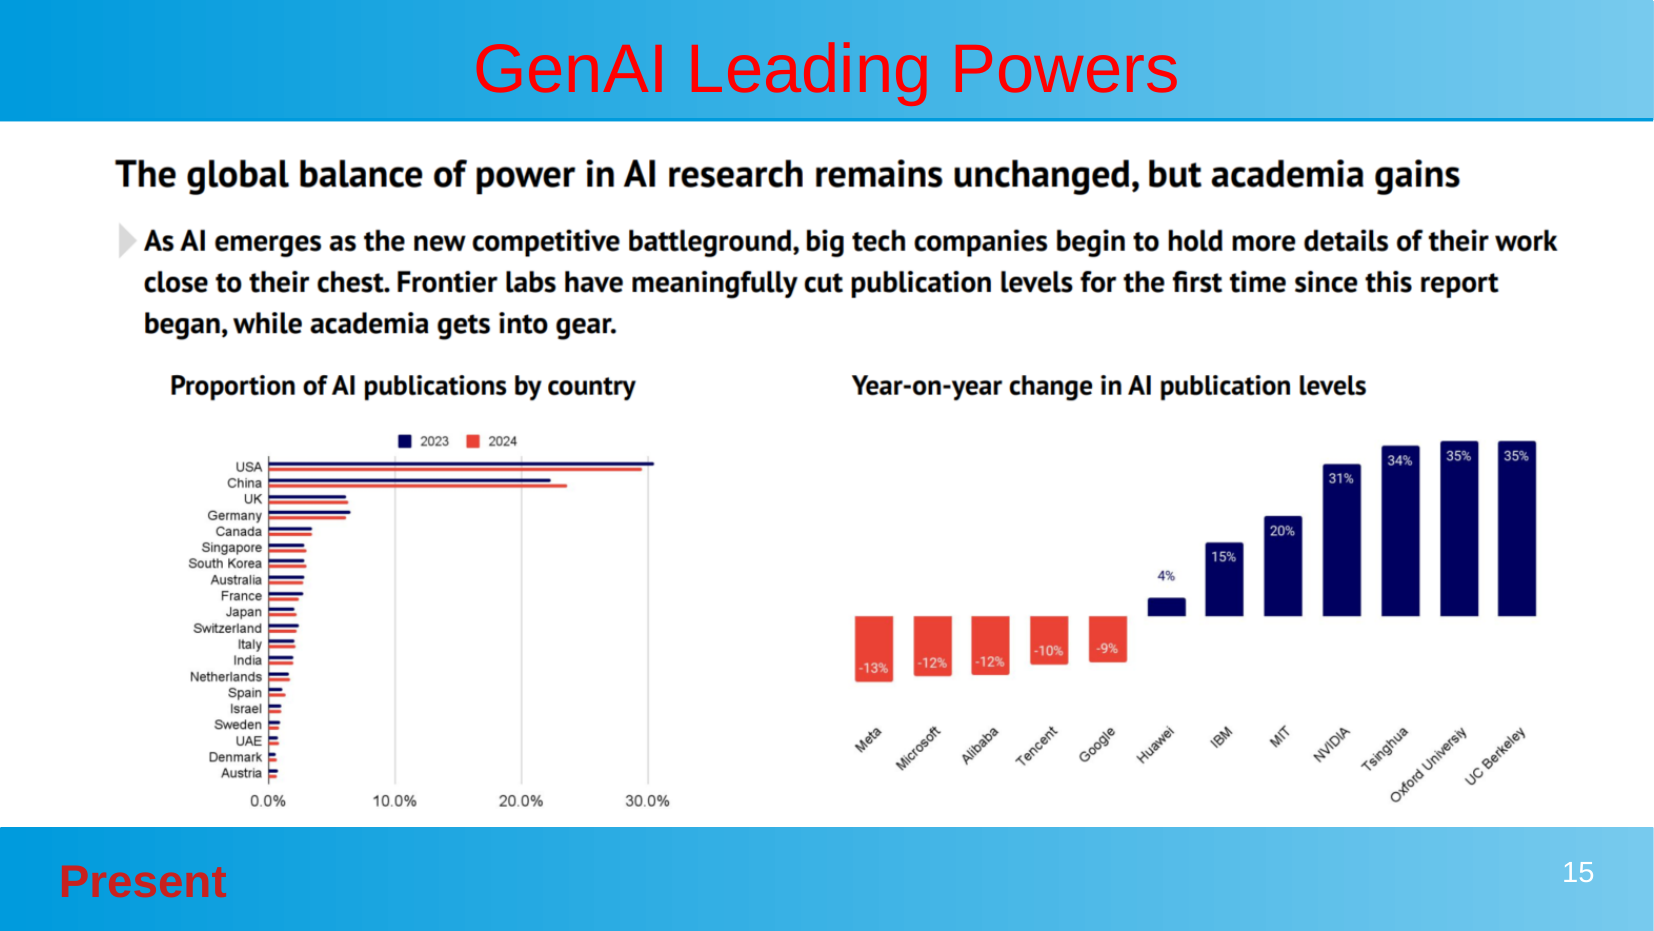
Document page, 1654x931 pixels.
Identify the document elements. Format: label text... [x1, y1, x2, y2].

picture [104, 135, 1573, 812]
title GenAI Leading Powers [59, 29, 1595, 108]
